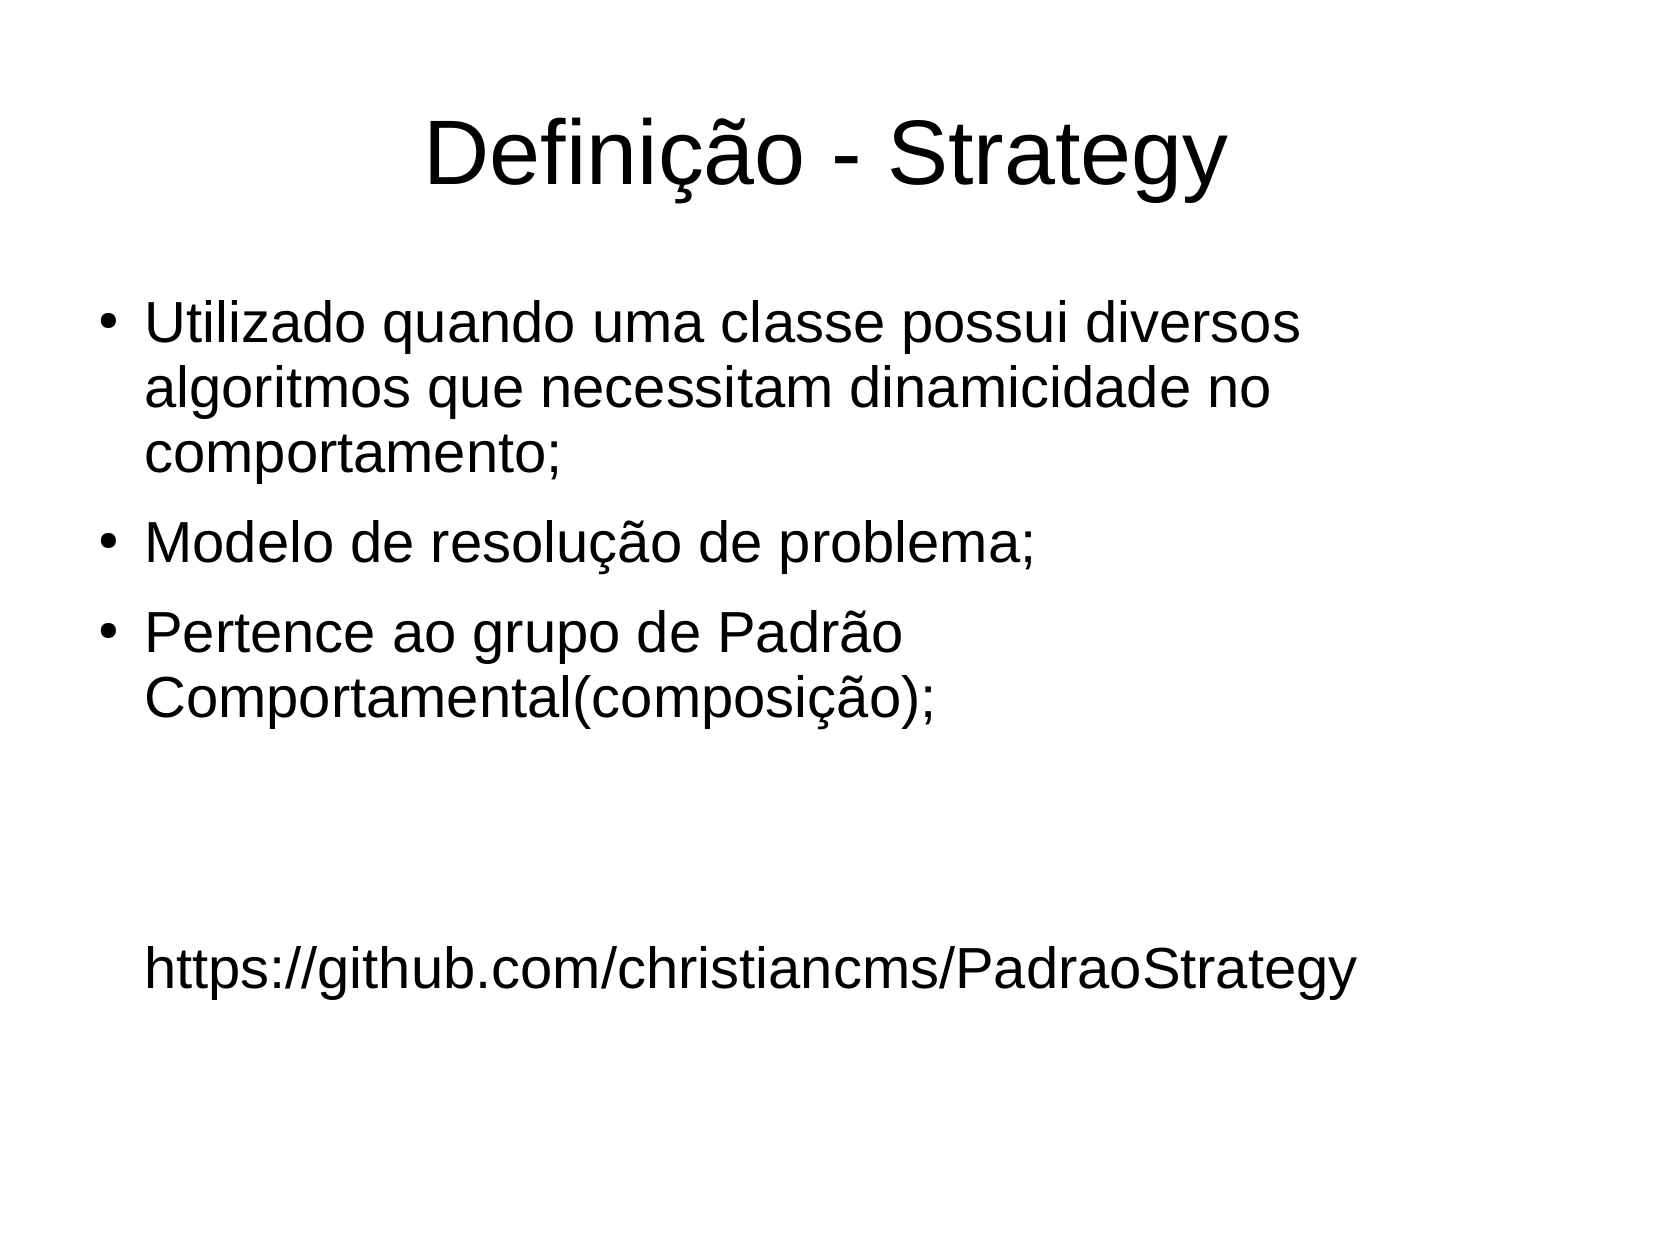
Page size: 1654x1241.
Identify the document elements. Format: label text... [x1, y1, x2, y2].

title Definição - Strategy [82, 49, 1571, 257]
list Utilizado quando uma classe possui diversos algoritmos que necessitam dinamicidade no comportamento; Modelo de resolução de problema; Pertence ao grupo de Padrão Comportamental(composição); https://github.com/christiancms/PadraoStrategy [82, 290, 1571, 1010]
